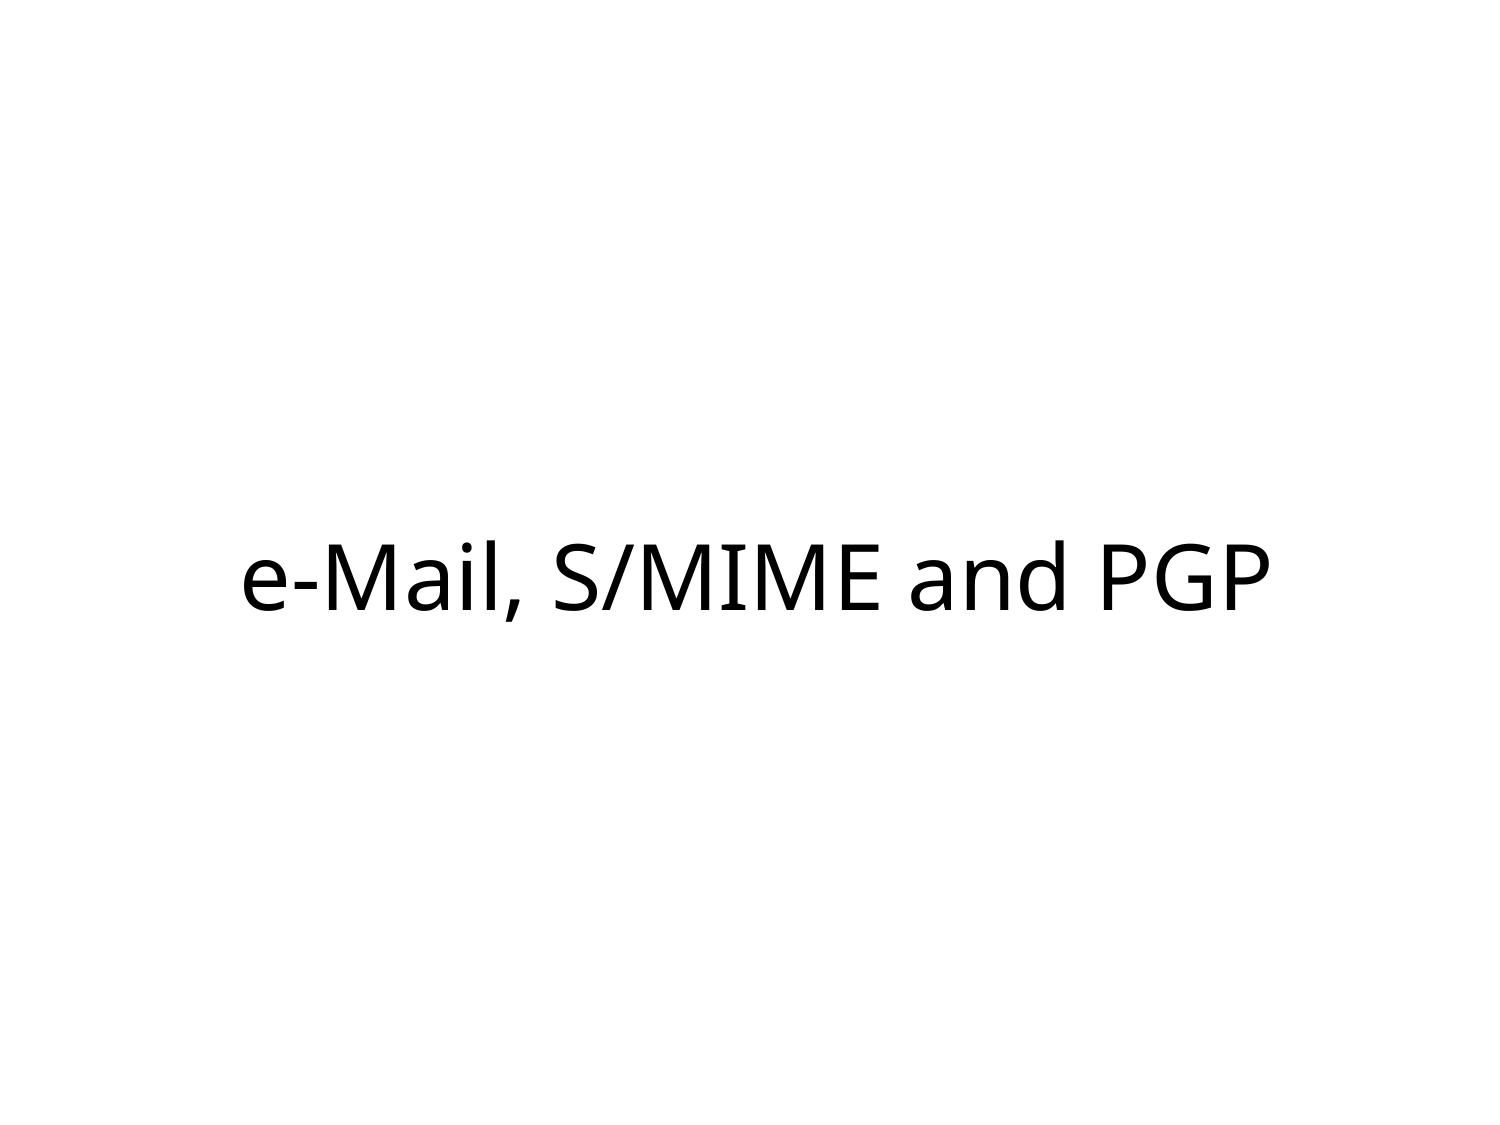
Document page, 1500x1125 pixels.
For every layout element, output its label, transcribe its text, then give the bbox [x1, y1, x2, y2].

title e-Mail, S/MIME and PGP [124, 484, 1391, 663]
